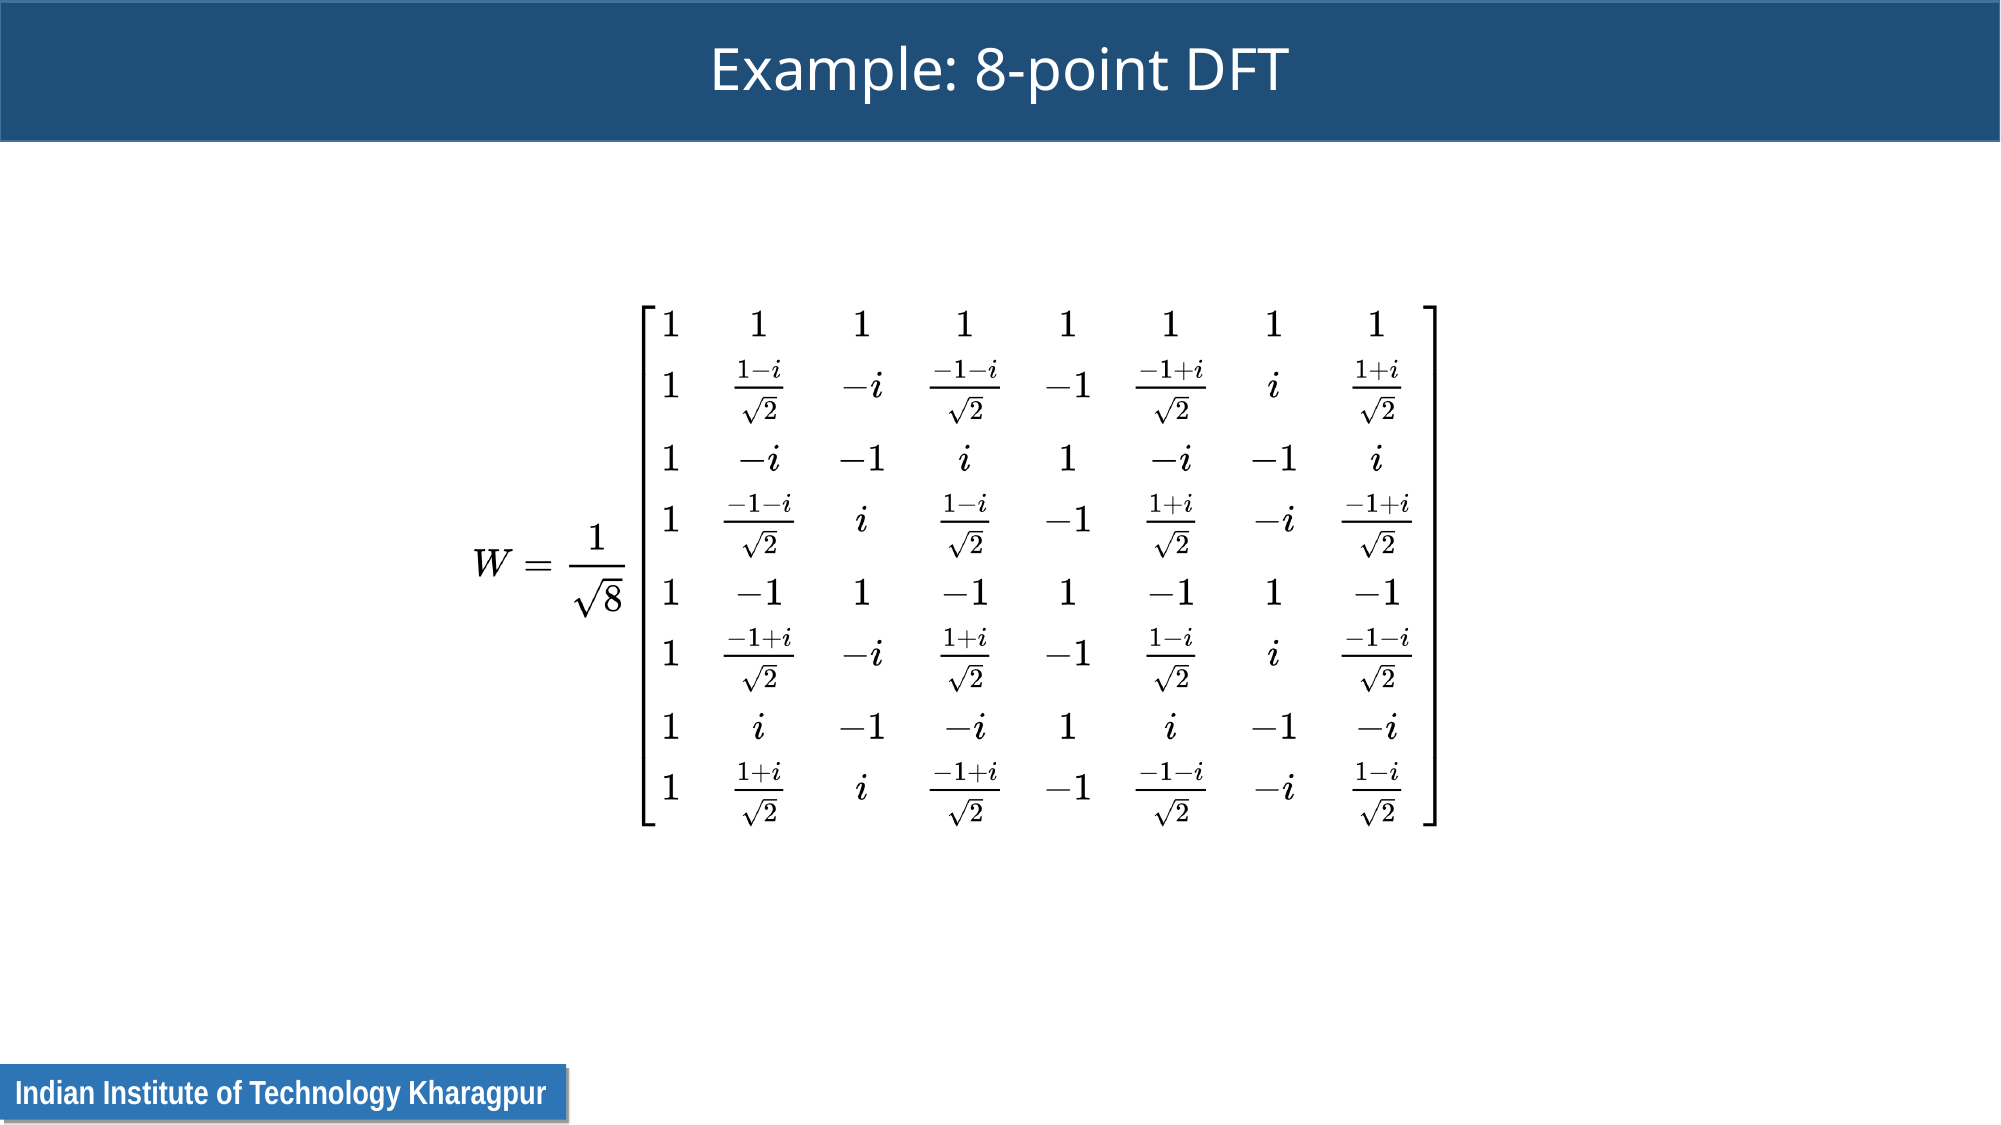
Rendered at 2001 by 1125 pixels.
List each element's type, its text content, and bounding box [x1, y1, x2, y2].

title Example: 8-point DFT [0, 1, 2000, 141]
picture [455, 286, 1456, 839]
